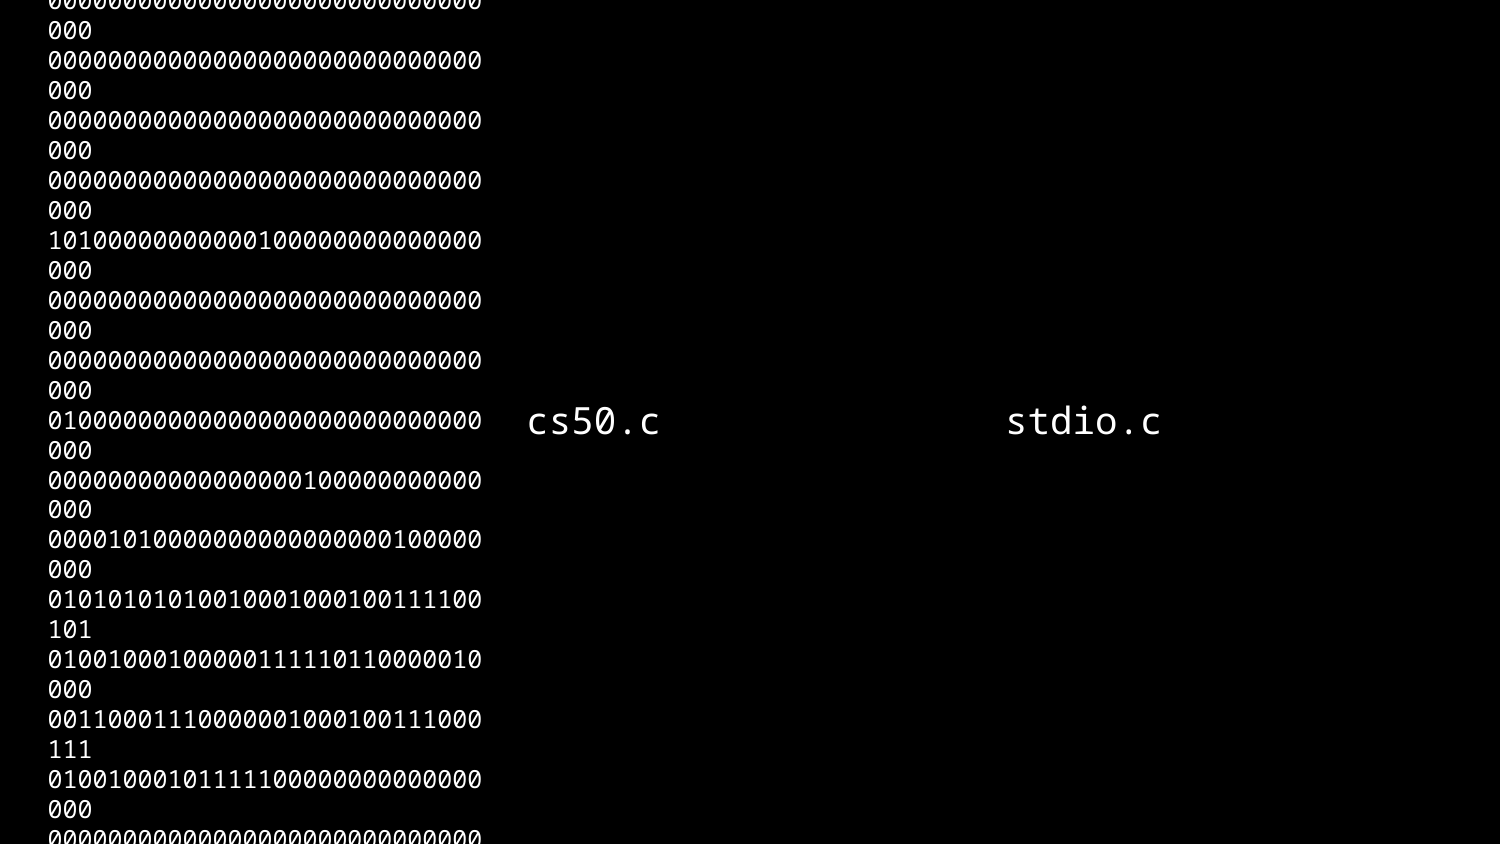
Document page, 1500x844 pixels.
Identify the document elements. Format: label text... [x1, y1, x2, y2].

list stdio.c [990, 9, 1468, 830]
list cs50.c [511, 9, 989, 830]
list 01111111010001010100110001000110 00000010000000010000000100000000 00000000000000000000000000000000 00000000000000000000000000000000 00000001000000000011111000000000 00000001000000000000000000000000 00000000000000000000000000000000 00000000000000000000000000000000 00000000000000000000000000000000 00000000000000000000000000000000 10100000000000100000000000000000 00000000000000000000000000000000 00000000000000000000000000000000 01000000000000000000000000000000 00000000000000000100000000000000 00001010000000000000000100000000 01010101010010001000100111100101 01001000100000111110110000010000 00110001110000001000100111000111 01001000101111100000000000000000 00000000000000000000000000000000 00000000000000001011000000000000 11101000000000000000000000000000 00000000010010001011111100000000 00000000000000000000000000000000 00000000000000000000000001001000 ... [32, 9, 510, 830]
